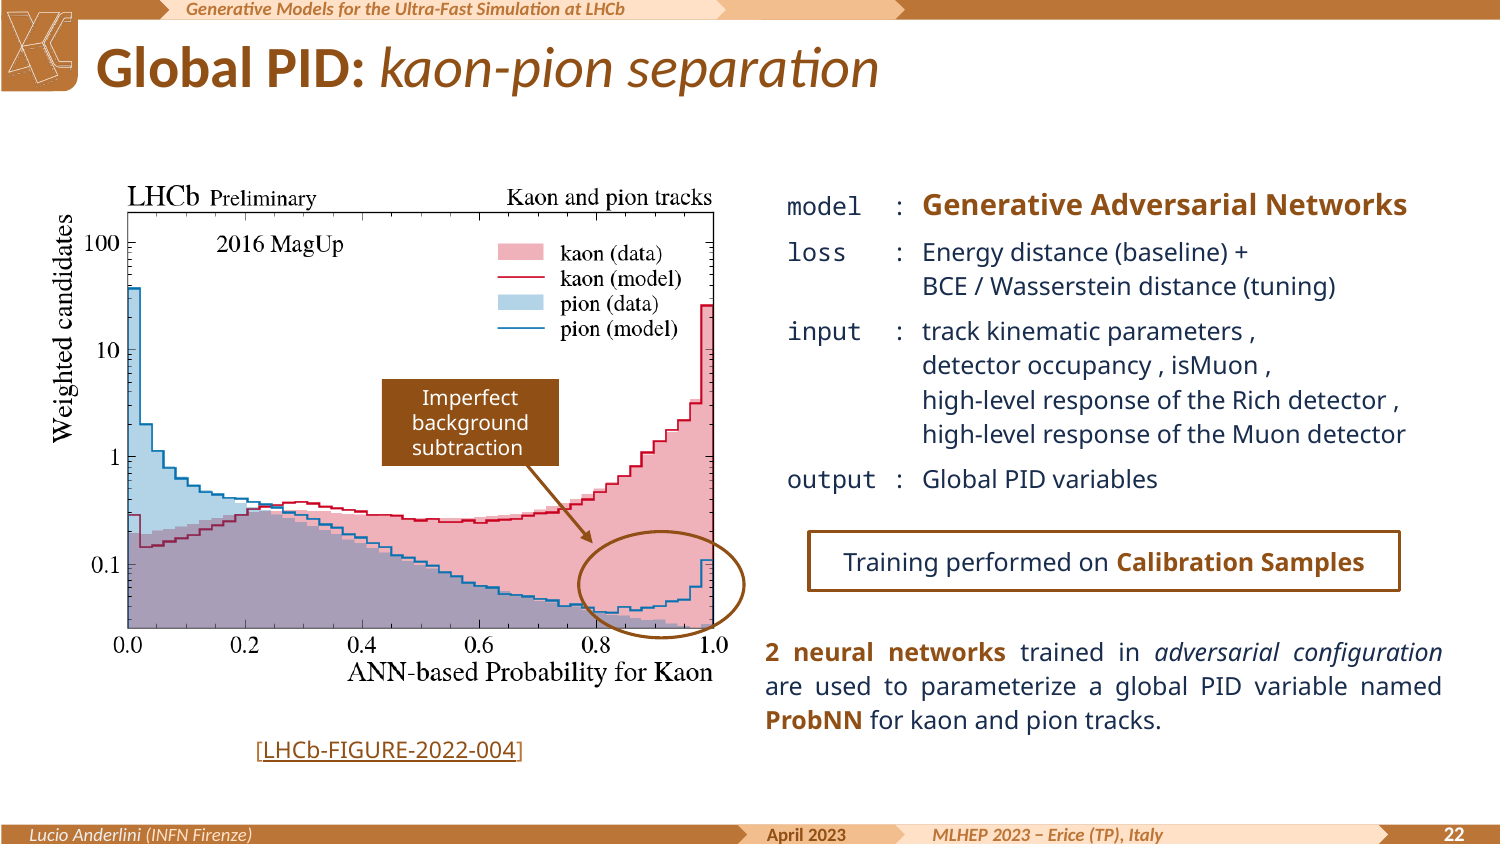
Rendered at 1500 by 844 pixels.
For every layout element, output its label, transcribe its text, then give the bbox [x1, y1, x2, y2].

picture [581, 534, 742, 636]
slide_number <number> [1389, 801, 1480, 844]
text_box 2 neural networks trained in adversarial configuration are used to parameterize a global PID variable named ProbNN for kaon and pion tracks. [749, 616, 1459, 750]
text_box Training performed on Calibration Samples [808, 531, 1400, 591]
picture [35, 168, 745, 704]
title Global PID: kaon-pion separation [81, 14, 1480, 109]
text_box [LHCb-FIGURE-2022-004] [236, 721, 544, 781]
text_box Imperfect background subtraction [381, 379, 559, 466]
text_box model : Generative Adversarial Networks loss : Energy distance (baseline) + BCE / Wasserstein distance (tuning) input : track kinematic parameters , detector occupancy , isMuon , high-level response of the Rich detector , high-level response of the Muon detector output : Global PID variables [772, 168, 1437, 506]
